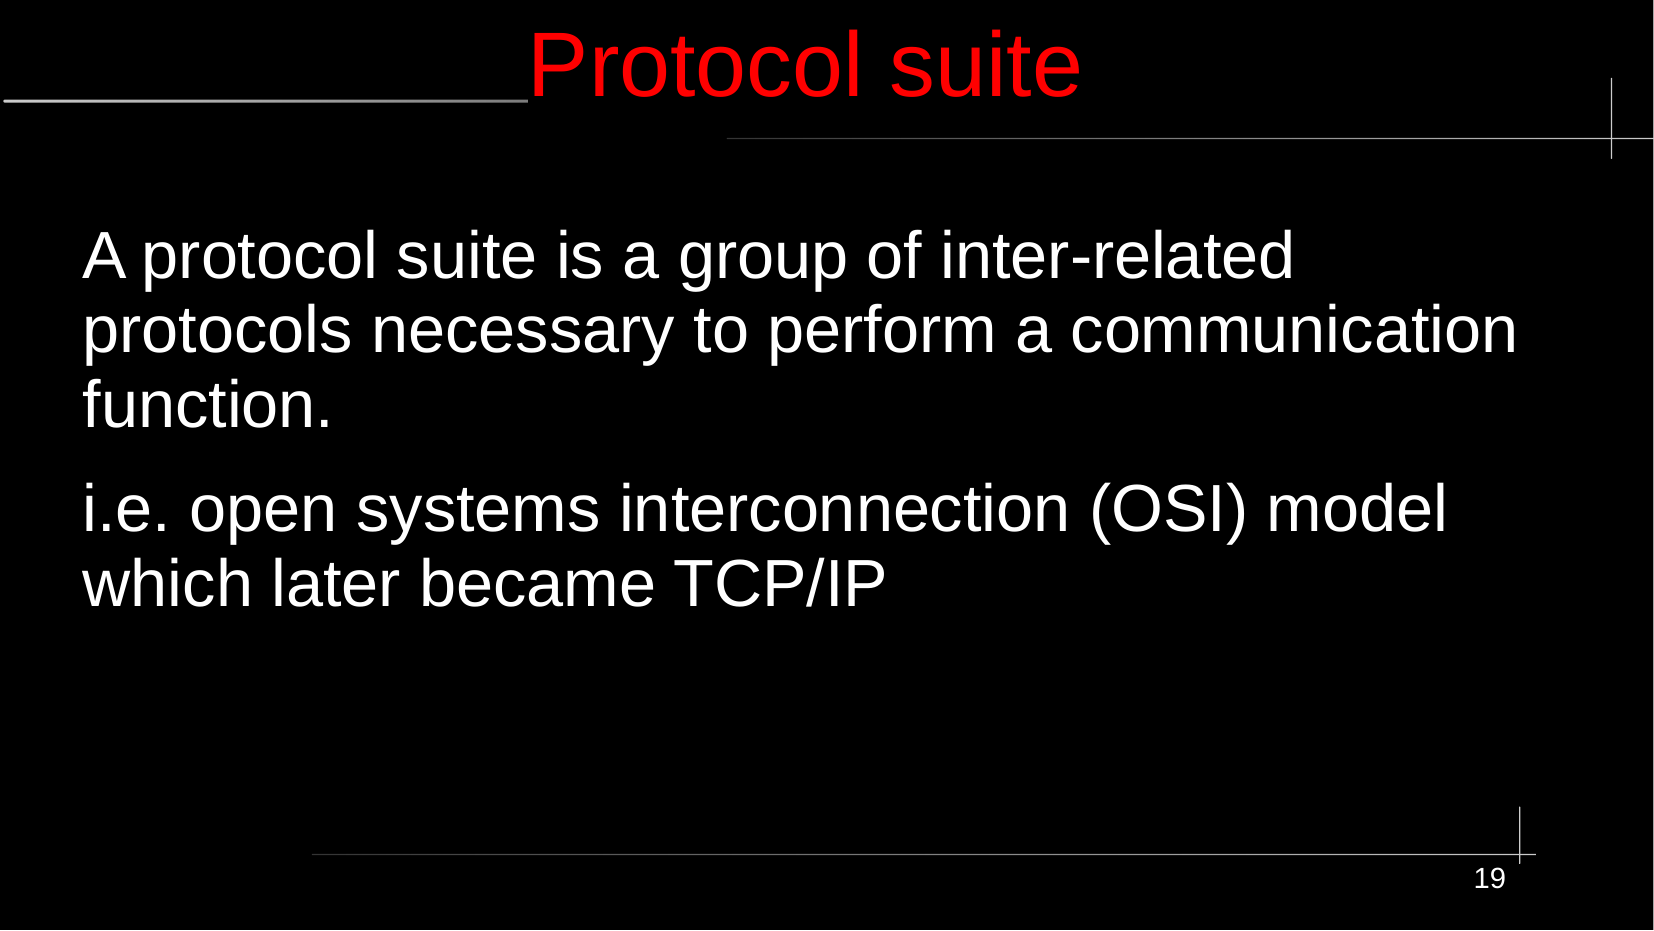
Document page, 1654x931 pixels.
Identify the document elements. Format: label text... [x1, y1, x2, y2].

list A protocol suite is a group of inter-related protocols necessary to perform a communication function. i.e. open systems interconnection (OSI) model which later became TCP/IP [82, 217, 1571, 758]
title Protocol suite [23, 11, 1589, 119]
